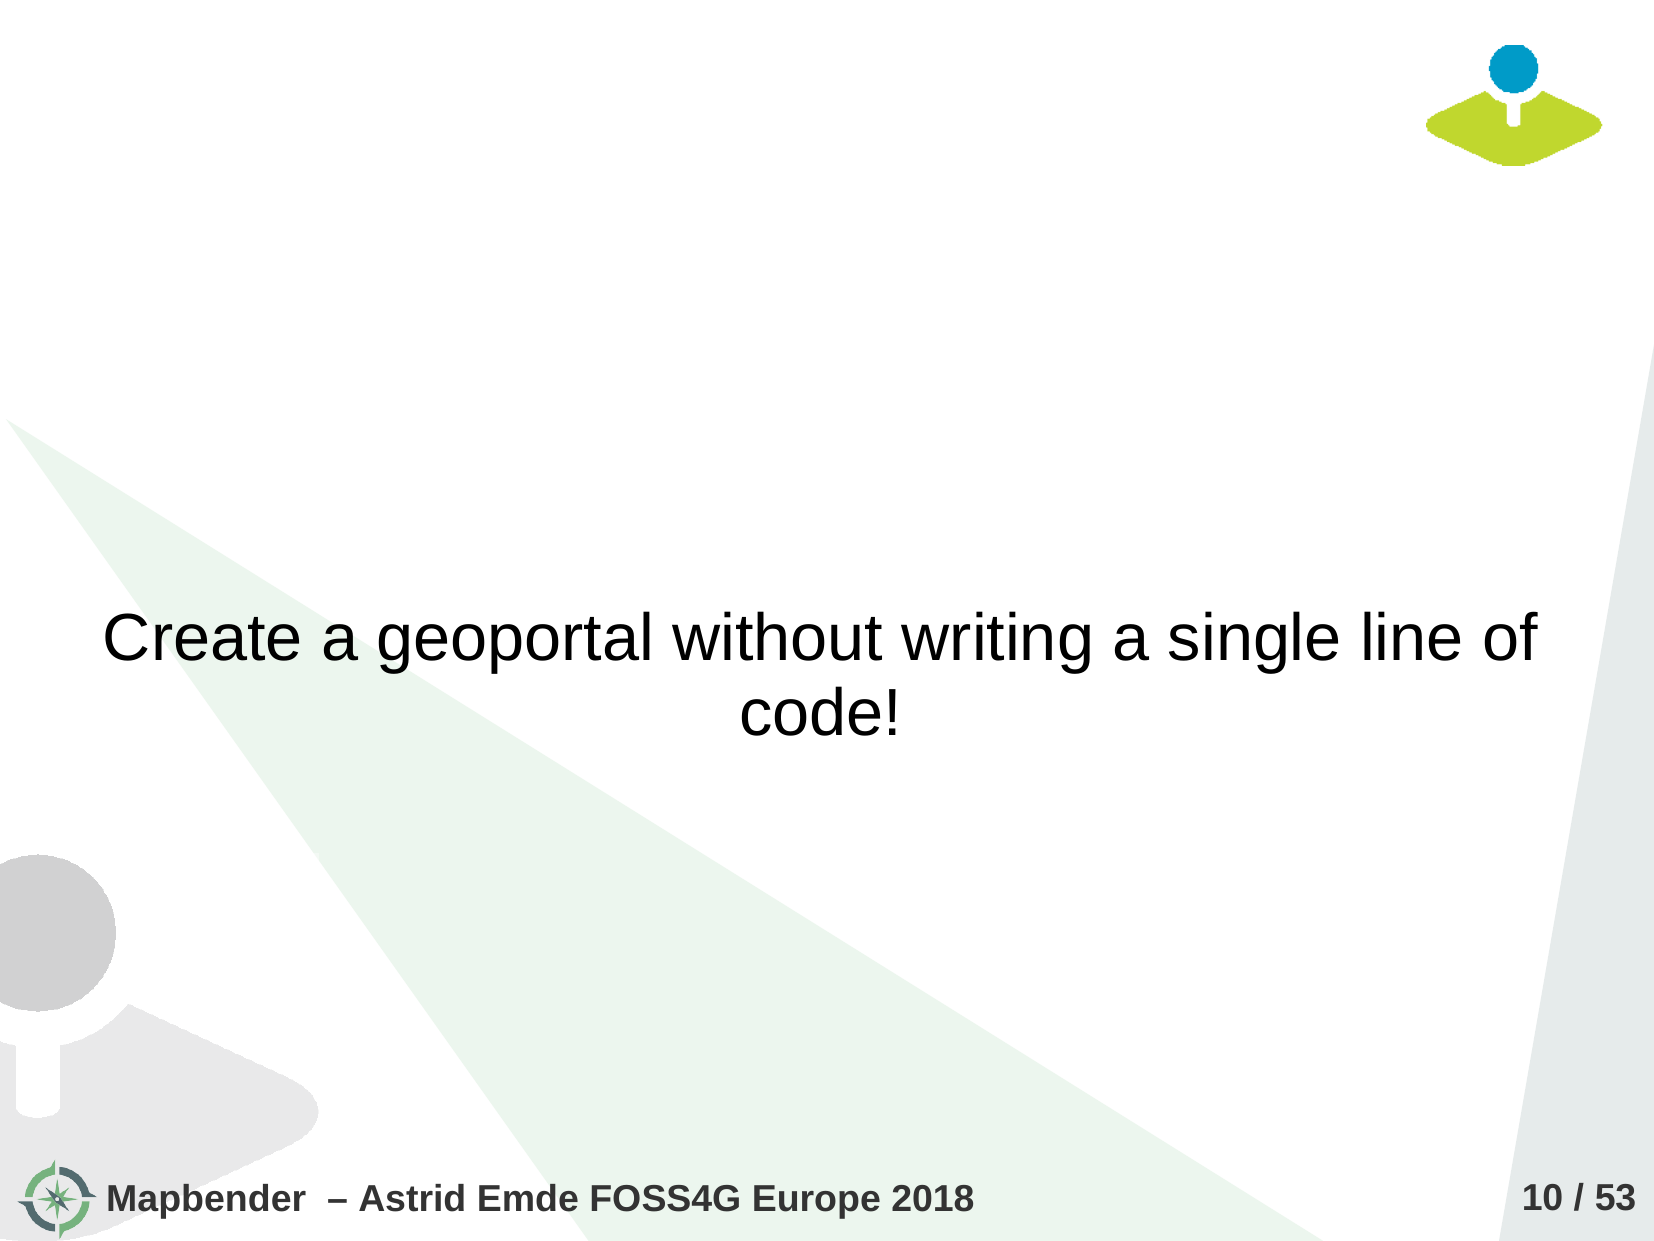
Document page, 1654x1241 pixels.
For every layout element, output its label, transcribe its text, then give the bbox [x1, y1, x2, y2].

picture [16, 1158, 98, 1240]
picture [1426, 45, 1604, 166]
subtitle Create a geoportal without writing a single line of code! [76, 177, 1565, 1173]
